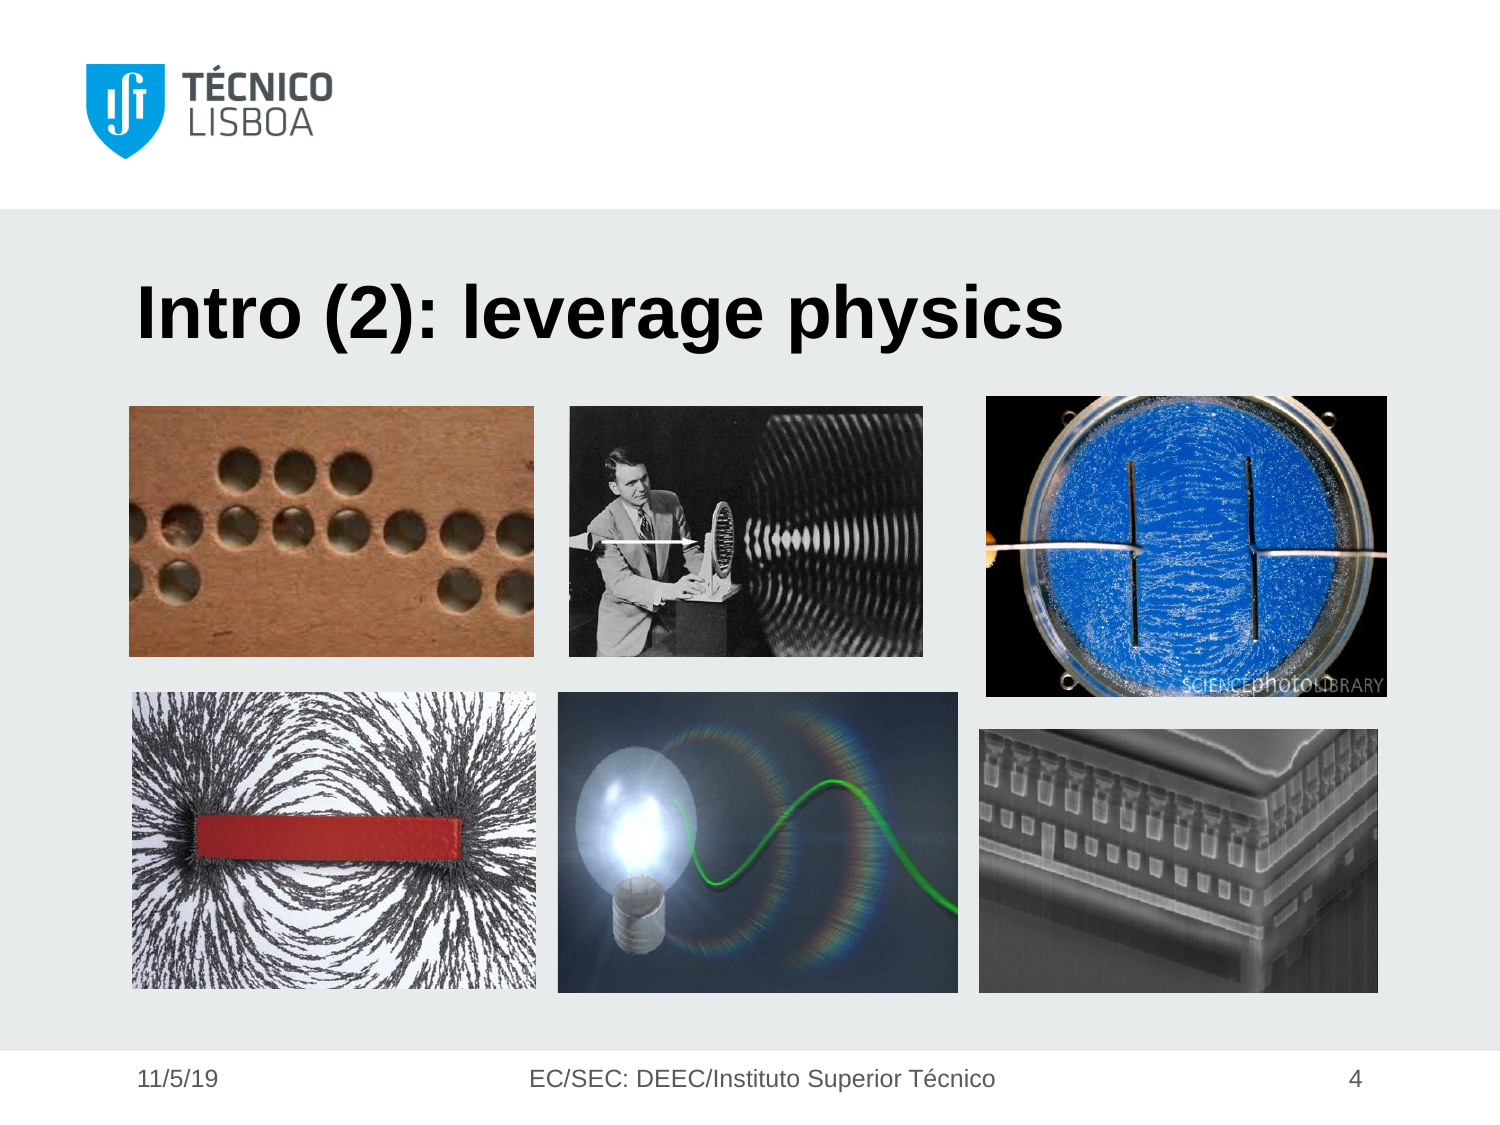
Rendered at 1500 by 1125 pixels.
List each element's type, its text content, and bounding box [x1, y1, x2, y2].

title Intro (2): leverage physics [121, 237, 1378, 381]
slide_number <number> [1077, 1052, 1378, 1103]
footer EC/SEC: DEEC/Instituto Superior Técnico [512, 1052, 1021, 1103]
slide_number 11/5/19 [121, 1052, 425, 1103]
picture [0, 0, 1500, 1125]
